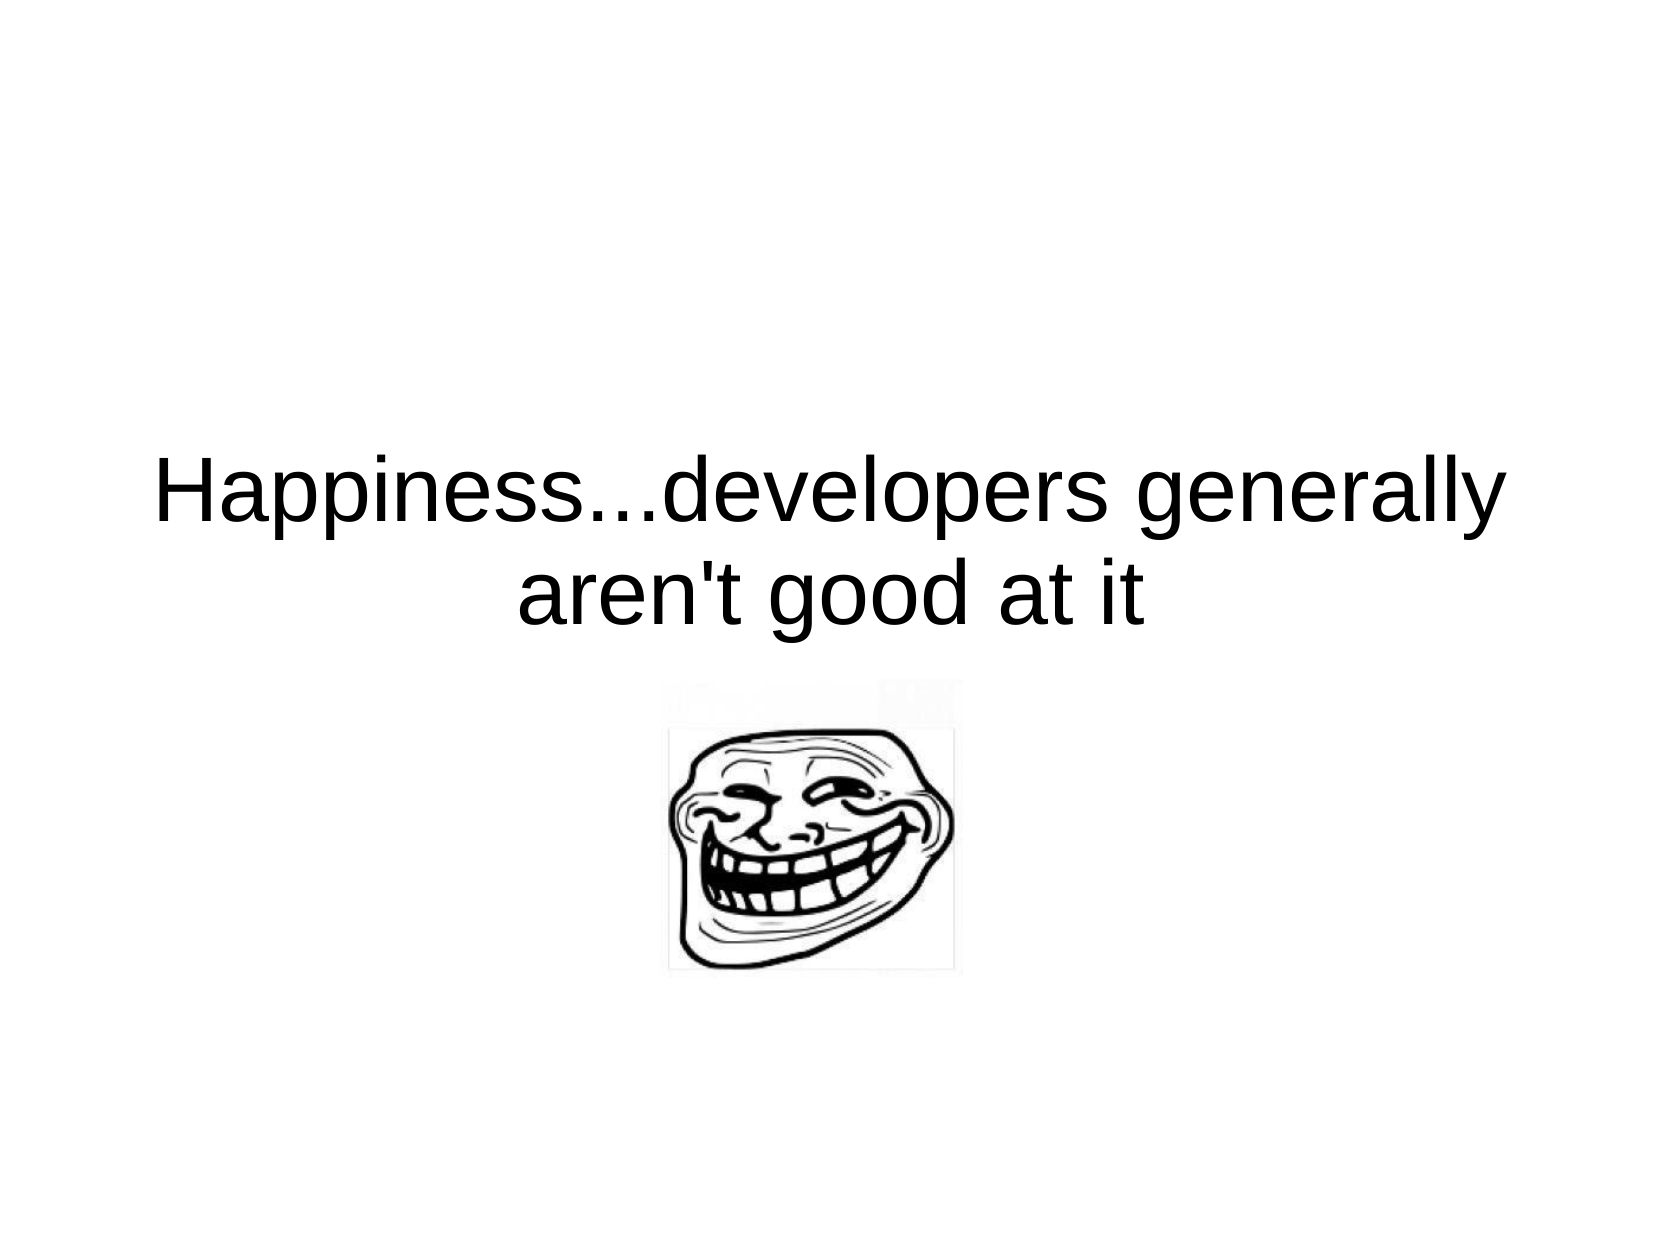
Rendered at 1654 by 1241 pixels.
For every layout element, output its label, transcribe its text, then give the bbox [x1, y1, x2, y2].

title Happiness...developers generally aren't good at it [86, 437, 1576, 646]
picture [660, 674, 963, 978]
